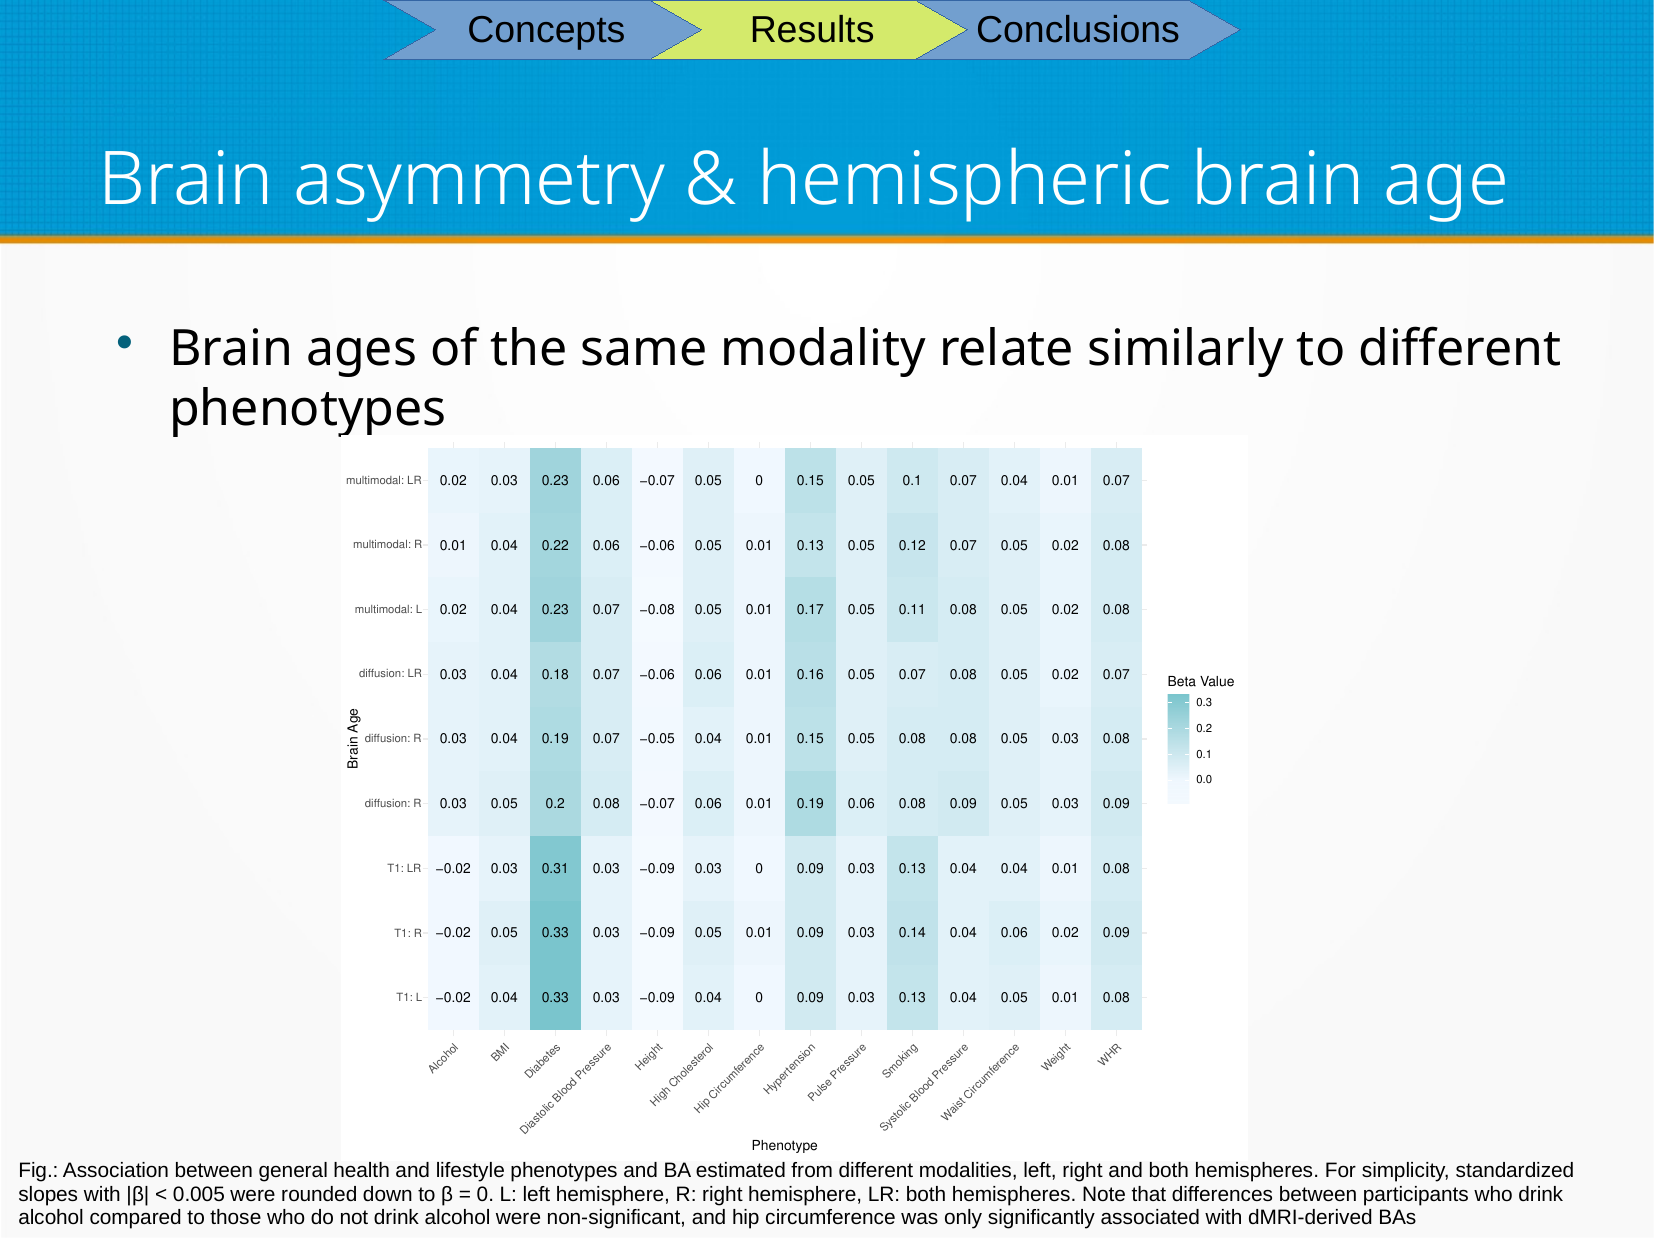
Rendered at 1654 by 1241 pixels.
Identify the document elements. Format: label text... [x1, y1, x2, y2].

text_box Concepts [383, 0, 700, 59]
list Brain ages of the same modality relate similarly to different phenotypes [98, 315, 1595, 1151]
title Brain asymmetry & hemispheric brain age [98, 59, 1654, 227]
text_box Results [649, 0, 966, 59]
picture [0, 233, 1654, 1241]
text_box Conclusions [915, 0, 1241, 59]
picture [340, 434, 1249, 1151]
text_box Fig.: Association between general health and lifestyle phenotypes and BA estimated from different modalities, left, right and both hemispheres. For simplicity, standardized slopes with |β| < 0.005 were rounded down to β = 0. L: left hemisphere, R: right hemisphere, LR: both hemispheres. Note that differences between participants who drink alcohol compared to those who do not drink alcohol were non-significant, and hip circumference was only significantly associated with dMRI-derived BAs [3, 1151, 1654, 1241]
